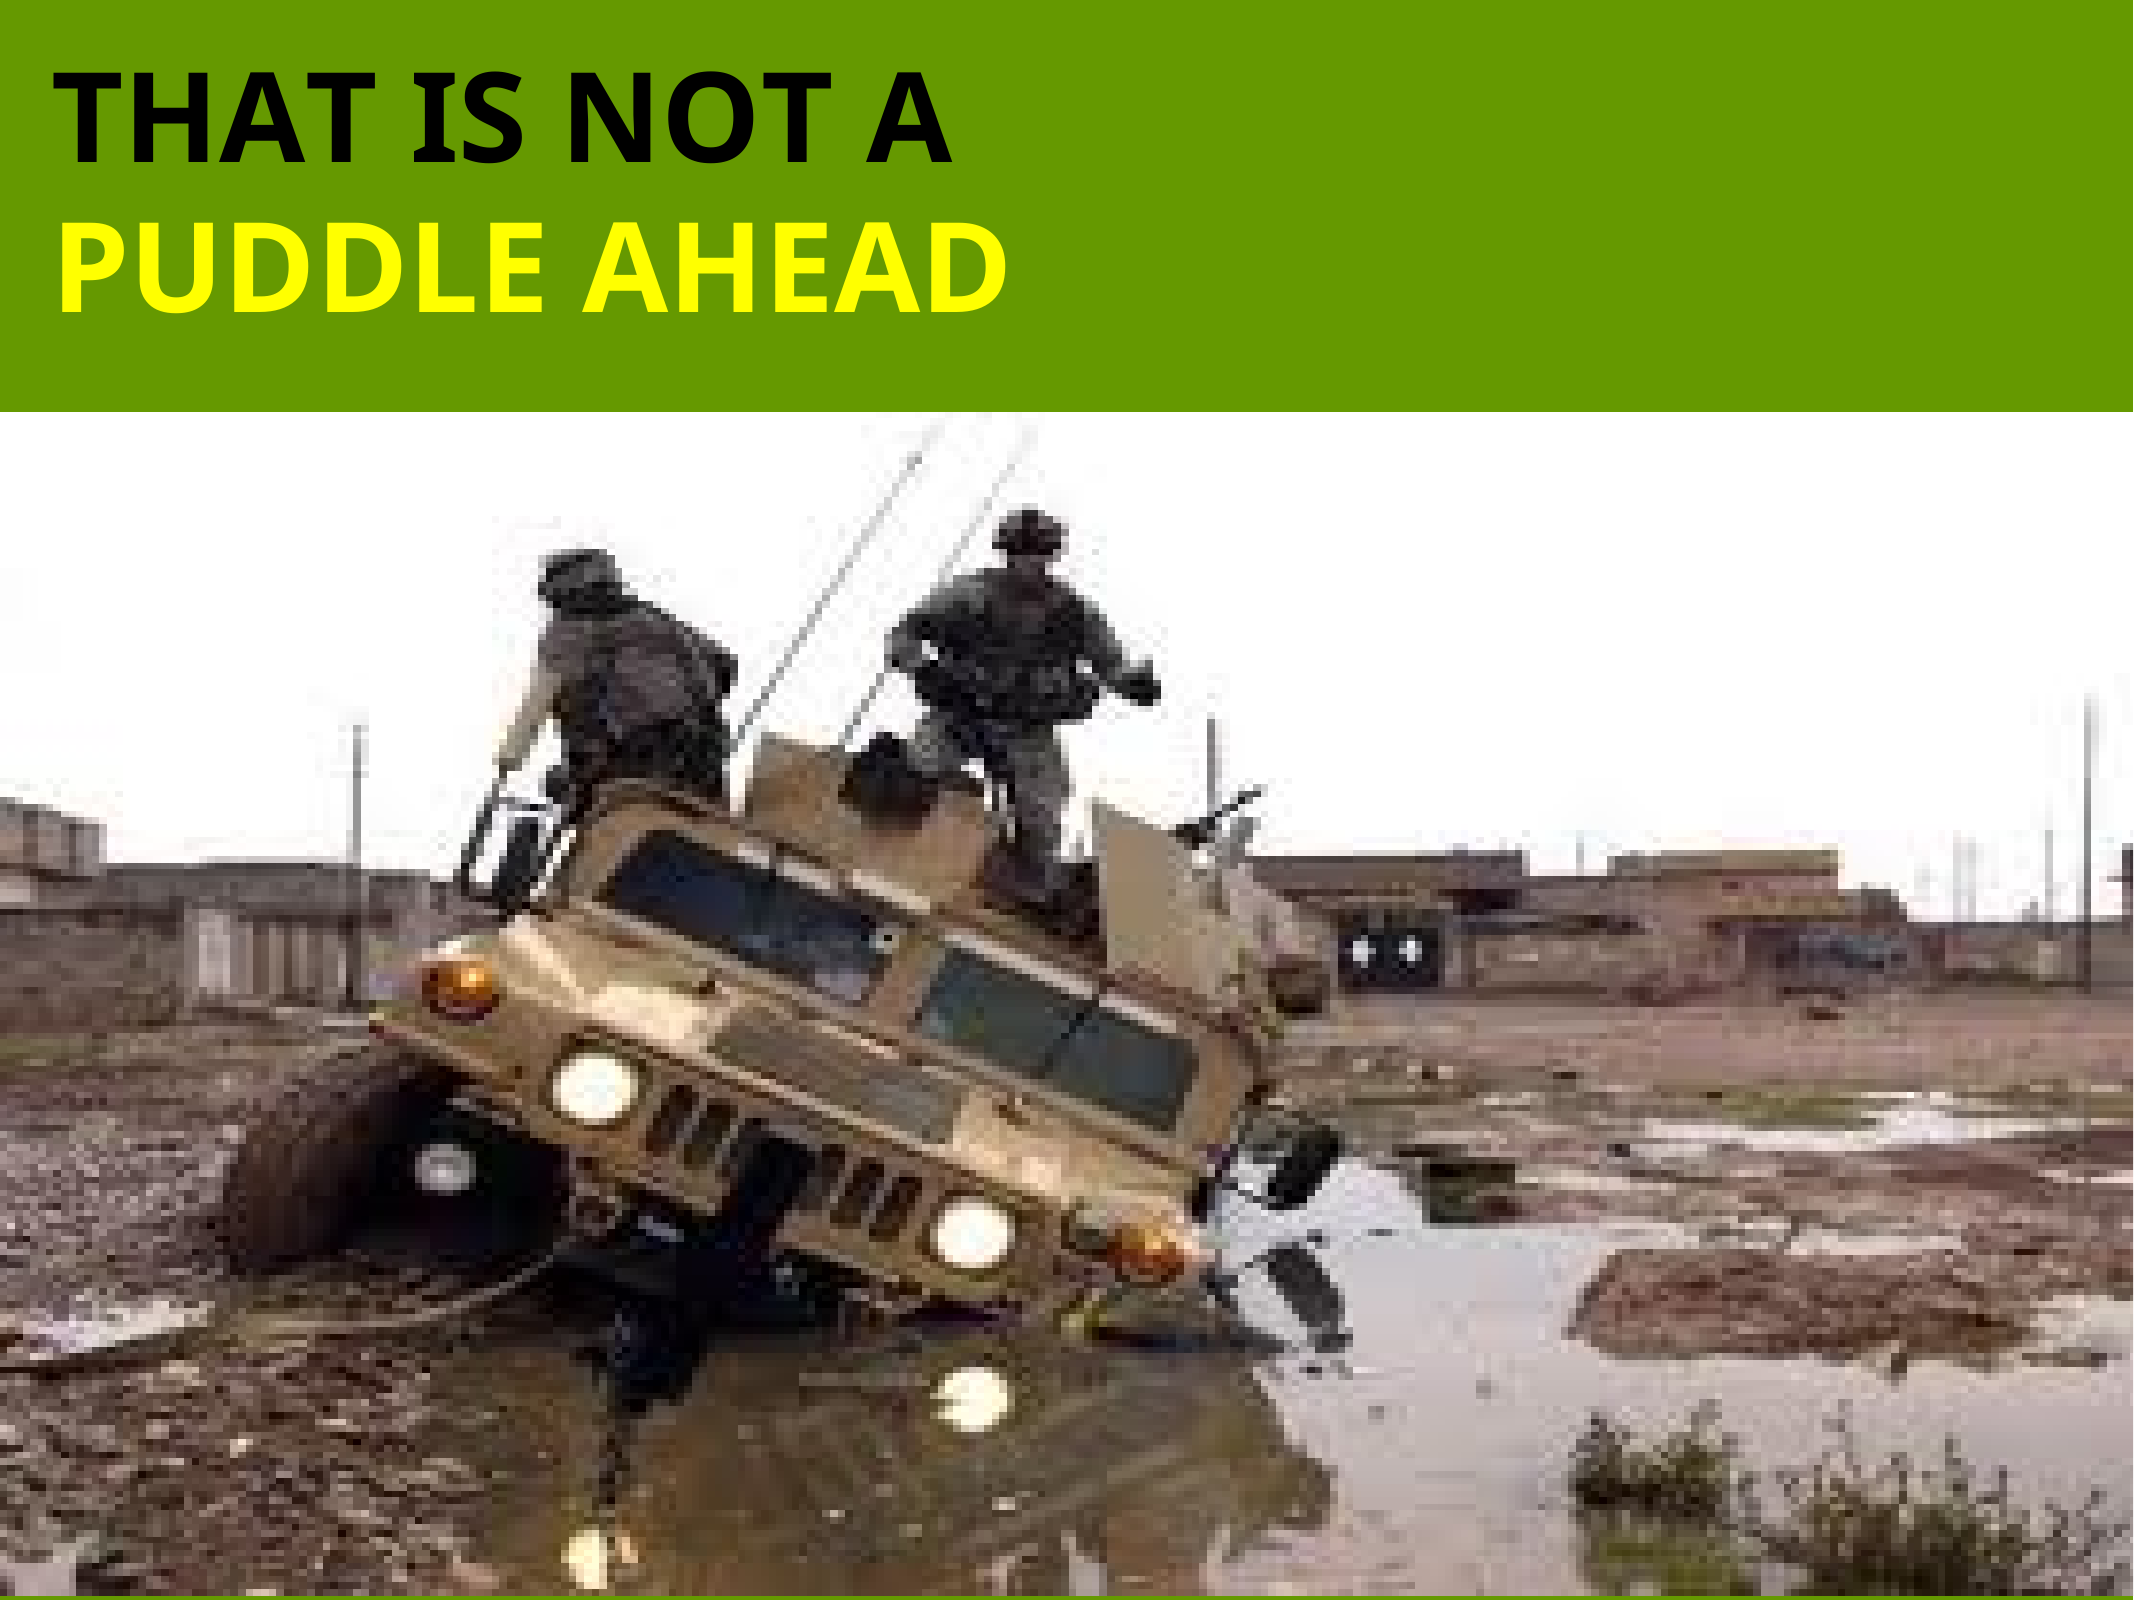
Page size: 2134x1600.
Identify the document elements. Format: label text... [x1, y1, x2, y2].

picture [0, 412, 2134, 1596]
text_box THAT IS NOT A PUDDLE AHEAD [41, 37, 2063, 412]
